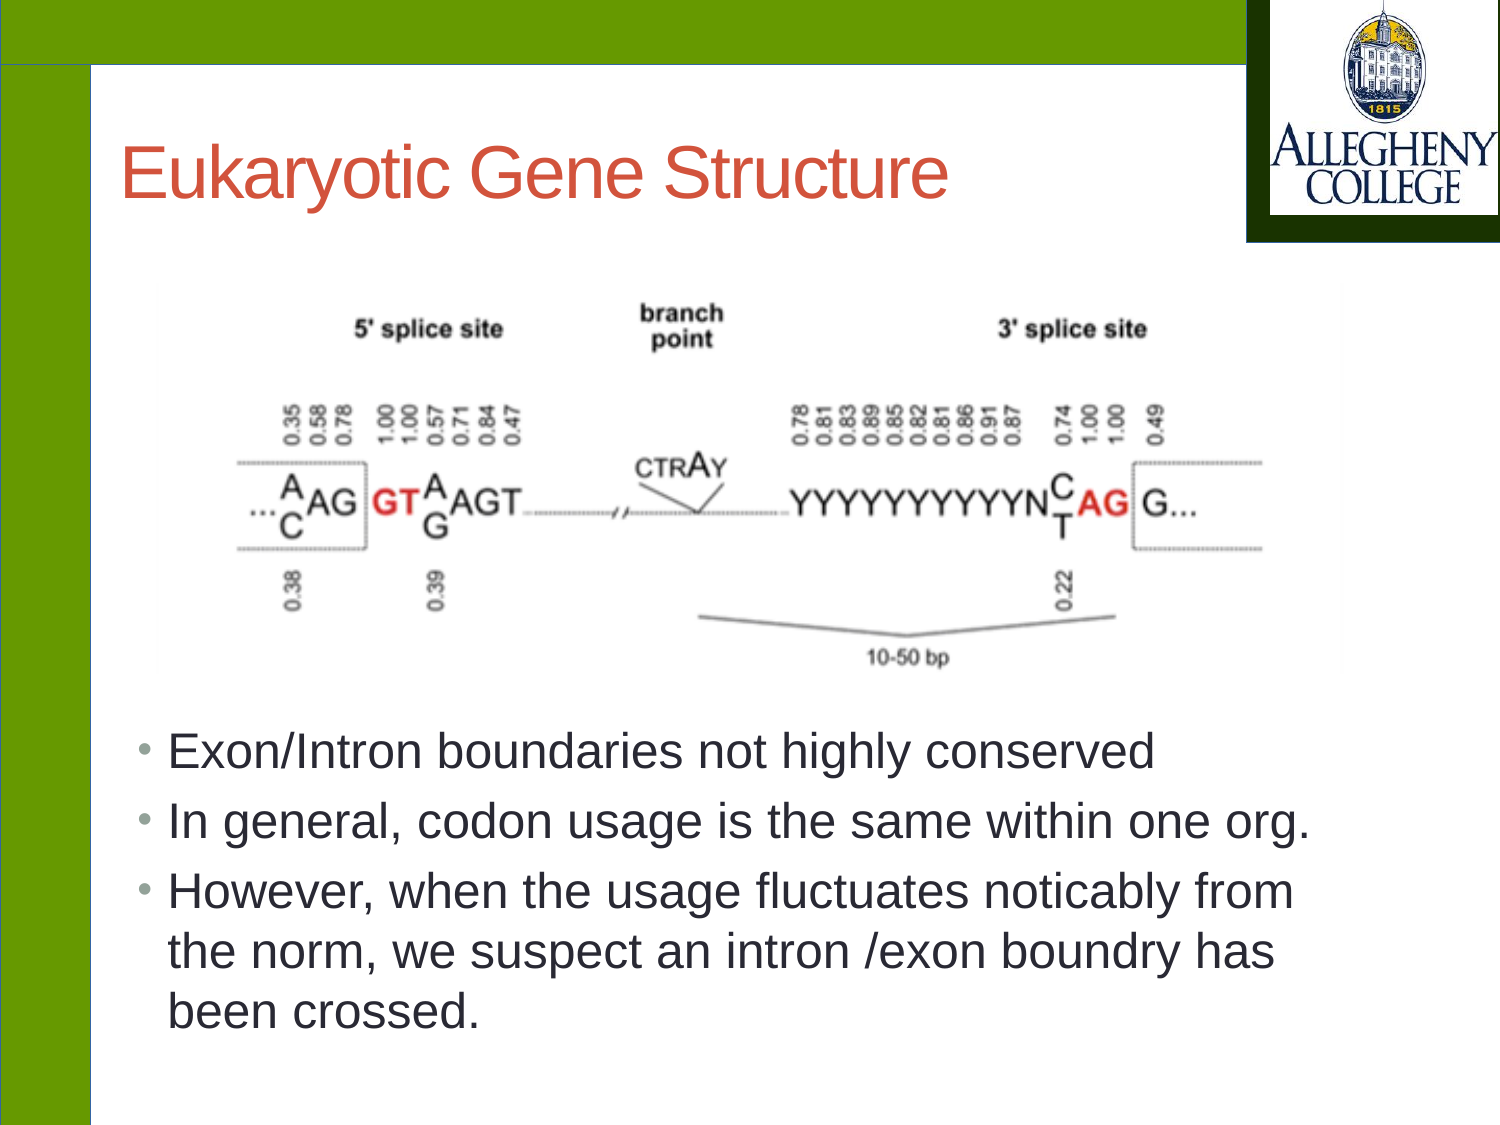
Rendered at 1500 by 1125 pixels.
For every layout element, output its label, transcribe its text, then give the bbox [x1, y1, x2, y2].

text_box [0, 0, 1500, 1125]
list Exon/Intron boundaries not highly conserved In general, codon usage is the same within one org. However, when the usage fluctuates noticably from the norm, we suspect an intron /exon boundry has been crossed. [122, 711, 1374, 1096]
picture [156, 283, 1344, 674]
picture [1270, 0, 1498, 216]
title Eukaryotic Gene Structure [104, 87, 1455, 251]
